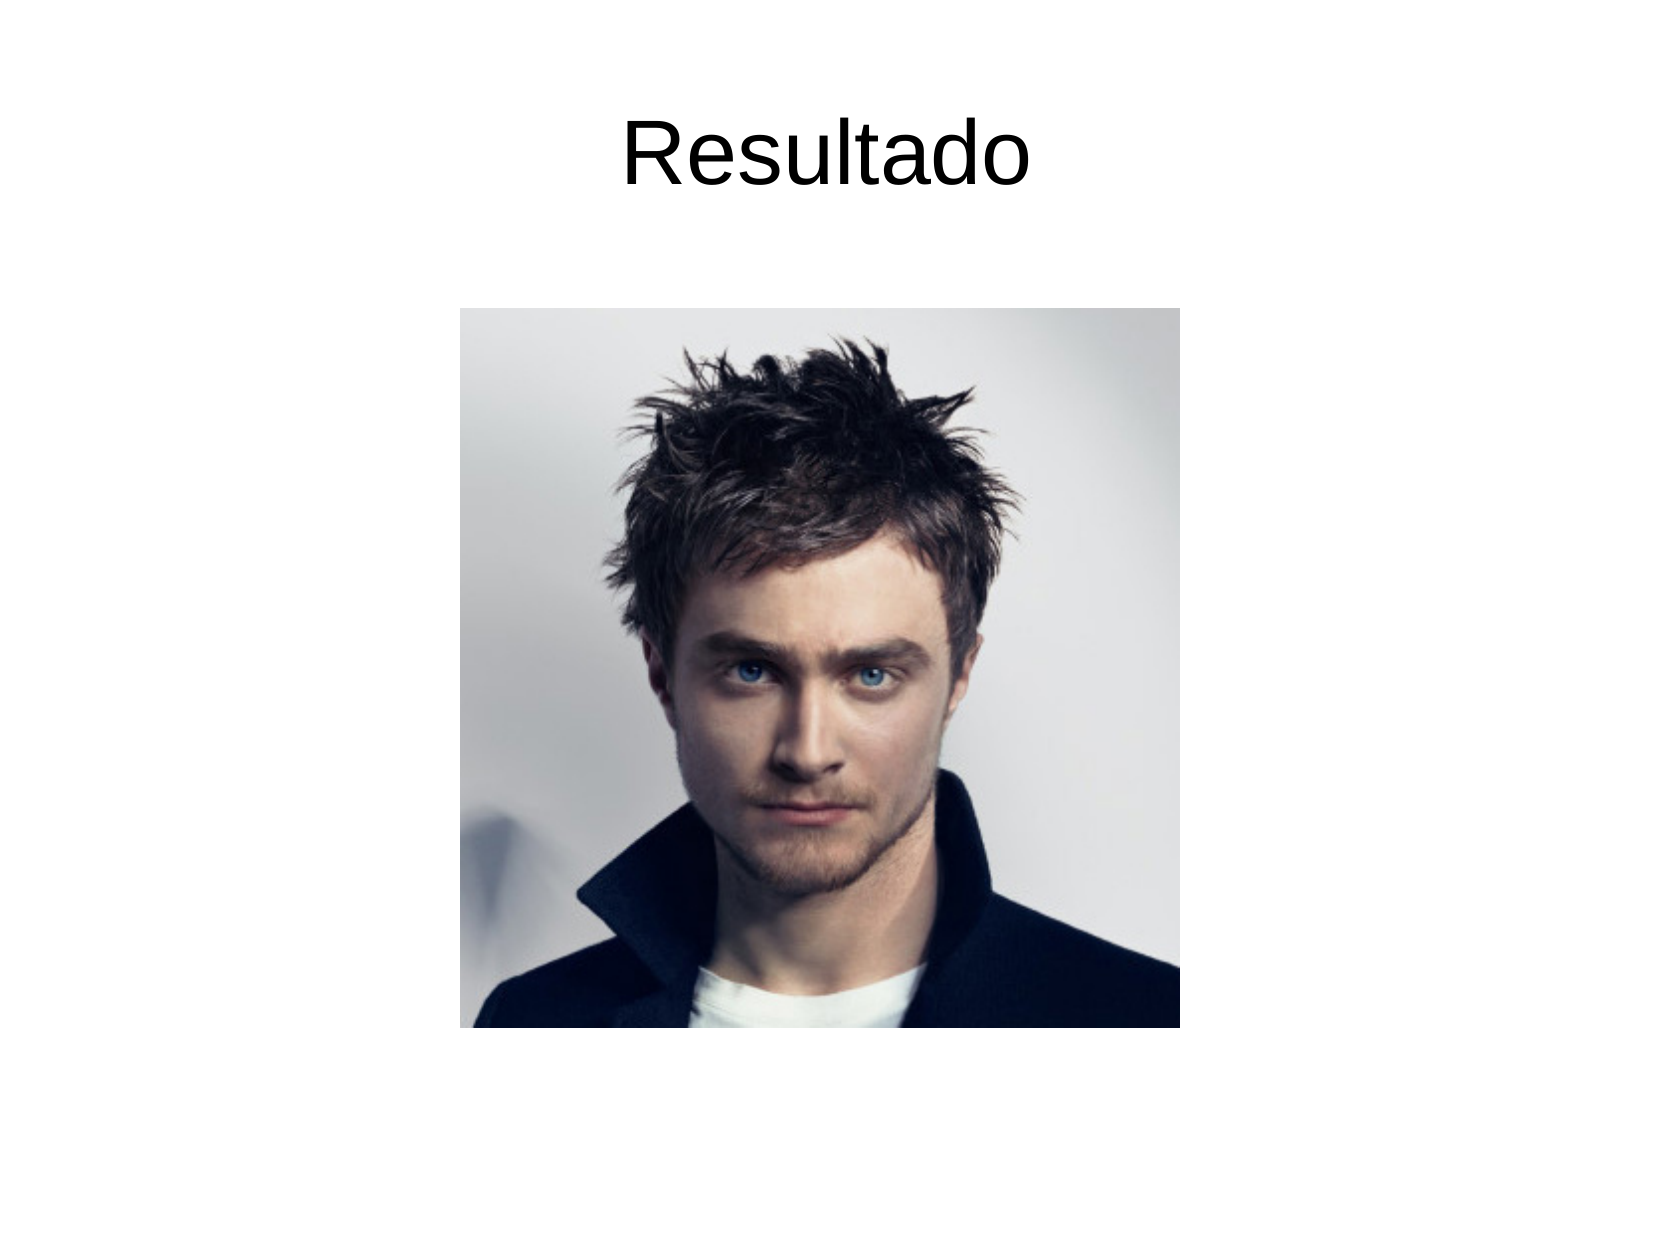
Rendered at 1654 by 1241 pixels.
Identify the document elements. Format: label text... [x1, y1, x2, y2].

picture [460, 308, 1180, 1028]
title Resultado [82, 49, 1571, 257]
